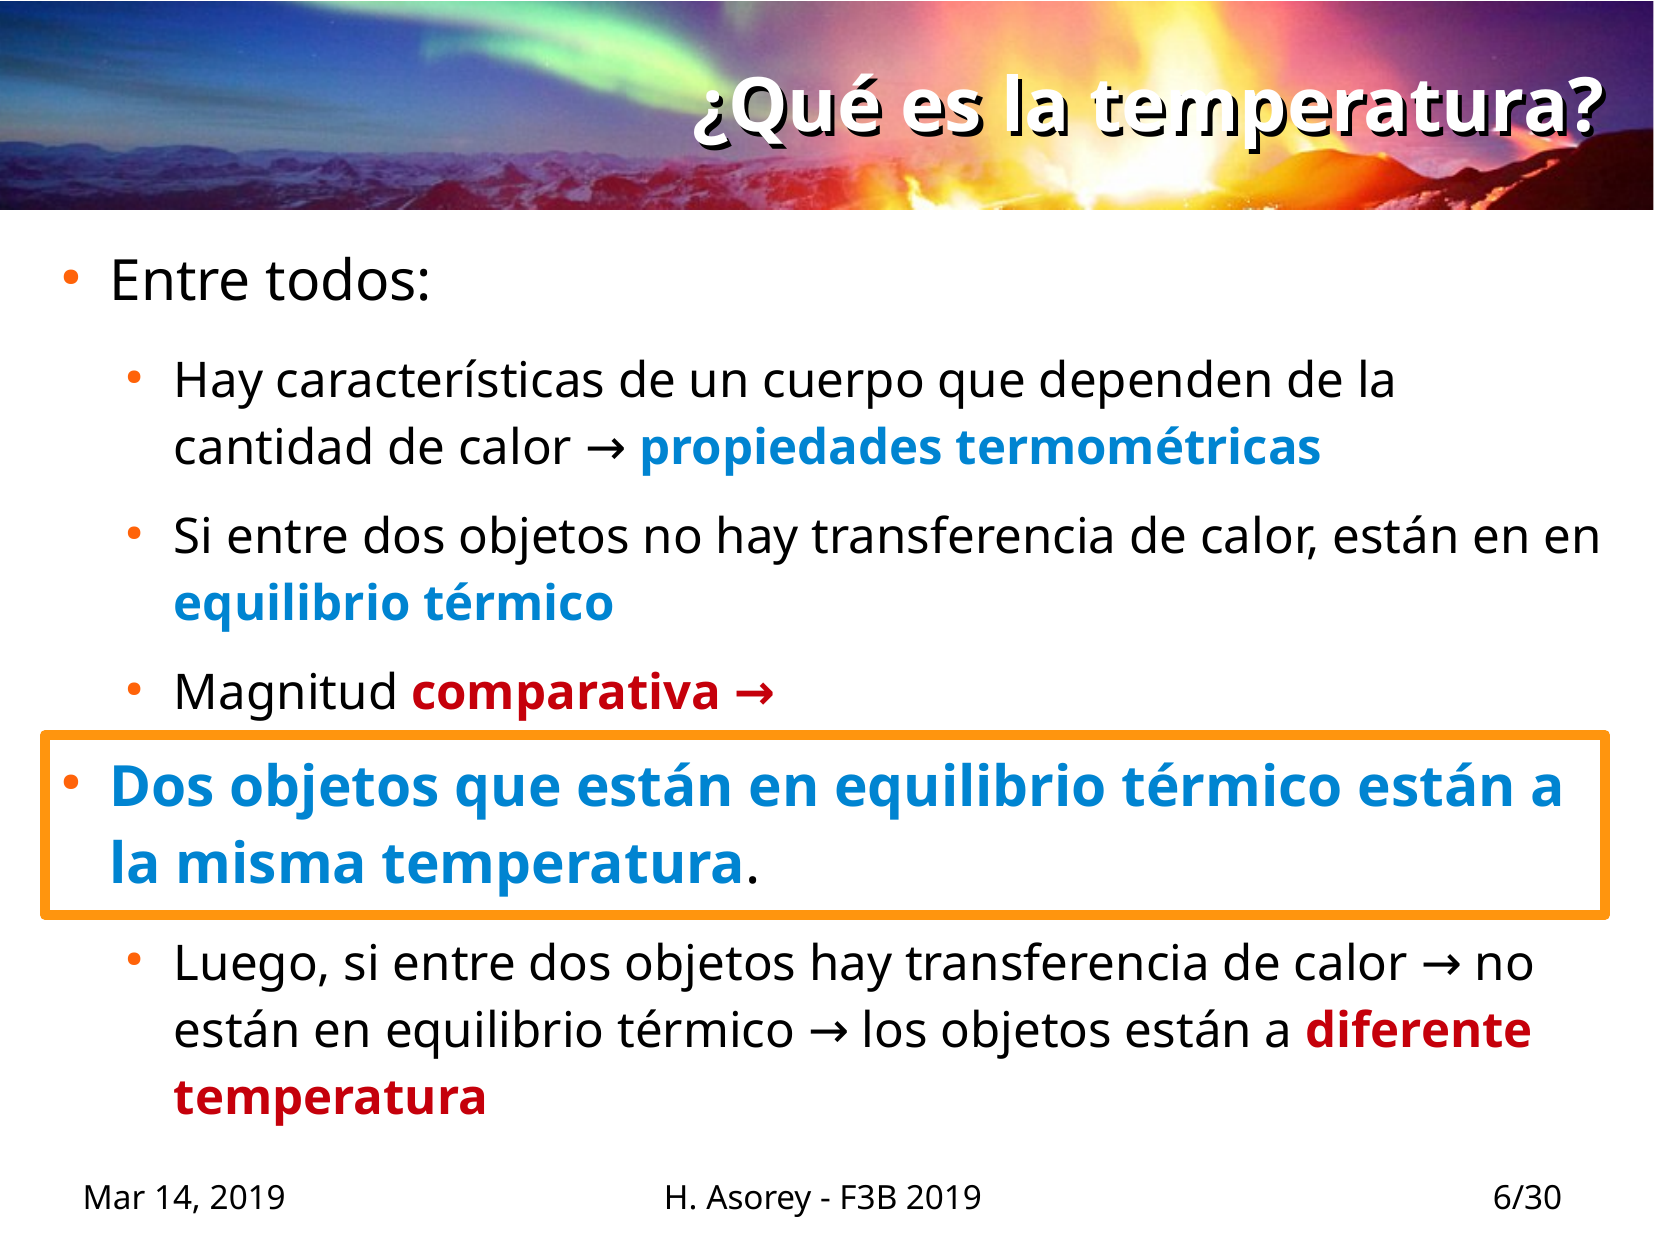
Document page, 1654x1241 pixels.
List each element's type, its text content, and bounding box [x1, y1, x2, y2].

list Entre todos: Hay características de un cuerpo que dependen de la cantidad de calor → propiedades termométricas Si entre dos objetos no hay transferencia de calor, están en en equilibrio térmico Magnitud comparativa → Dos objetos que están en equilibrio térmico están a la misma temperatura. Luego, si entre dos objetos hay transferencia de calor → no están en equilibrio térmico → los objetos están a diferente temperatura [45, 240, 1606, 730]
list Entre todos: Hay características de un cuerpo que dependen de la cantidad de calor → propiedades termométricas Si entre dos objetos no hay transferencia de calor, están en en equilibrio térmico Magnitud comparativa → Dos objetos que están en equilibrio térmico están a la misma temperatura. Luego, si entre dos objetos hay transferencia de calor → no están en equilibrio térmico → los objetos están a diferente temperatura [45, 920, 1606, 1141]
list Entre todos: Hay características de un cuerpo que dependen de la cantidad de calor → propiedades termométricas Si entre dos objetos no hay transferencia de calor, están en en equilibrio térmico Magnitud comparativa → Dos objetos que están en equilibrio térmico están a la misma temperatura. Luego, si entre dos objetos hay transferencia de calor → no están en equilibrio térmico → los objetos están a diferente temperatura [50, 740, 1600, 910]
title ¿Qué es la temperatura? [45, 15, 1606, 191]
picture [0, 1, 1654, 210]
